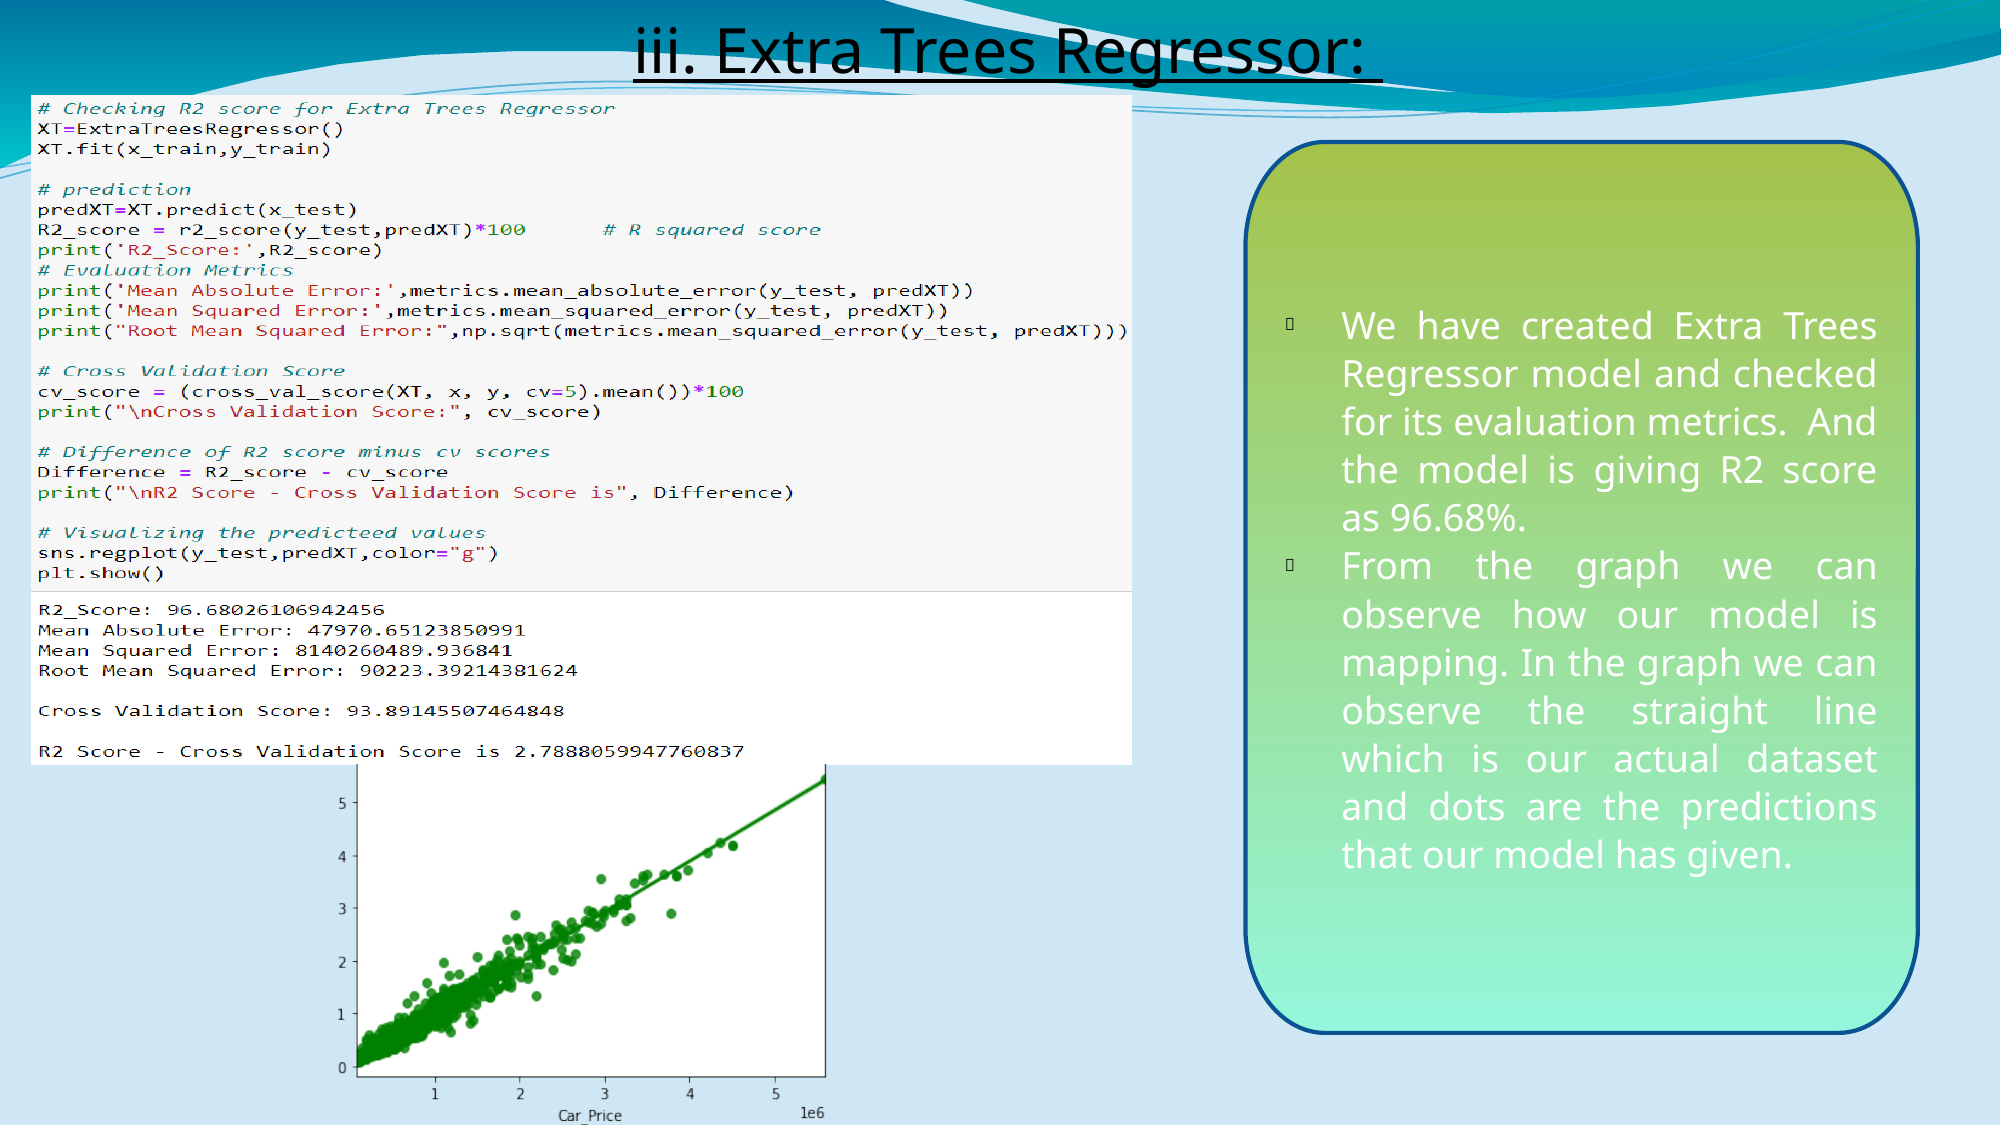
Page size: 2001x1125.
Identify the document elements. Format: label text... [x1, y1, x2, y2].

picture [31, 95, 1132, 1125]
text_box We have created Extra Trees Regressor model and checked for its evaluation metrics. And the model is giving R2 score as 96.68%. From the graph we can observe how our model is mapping. In the graph we can observe the straight line which is our actual dataset and dots are the predictions that our model has given. [1245, 141, 1918, 1033]
text_box iii. Extra Trees Regressor: [92, 0, 1907, 95]
